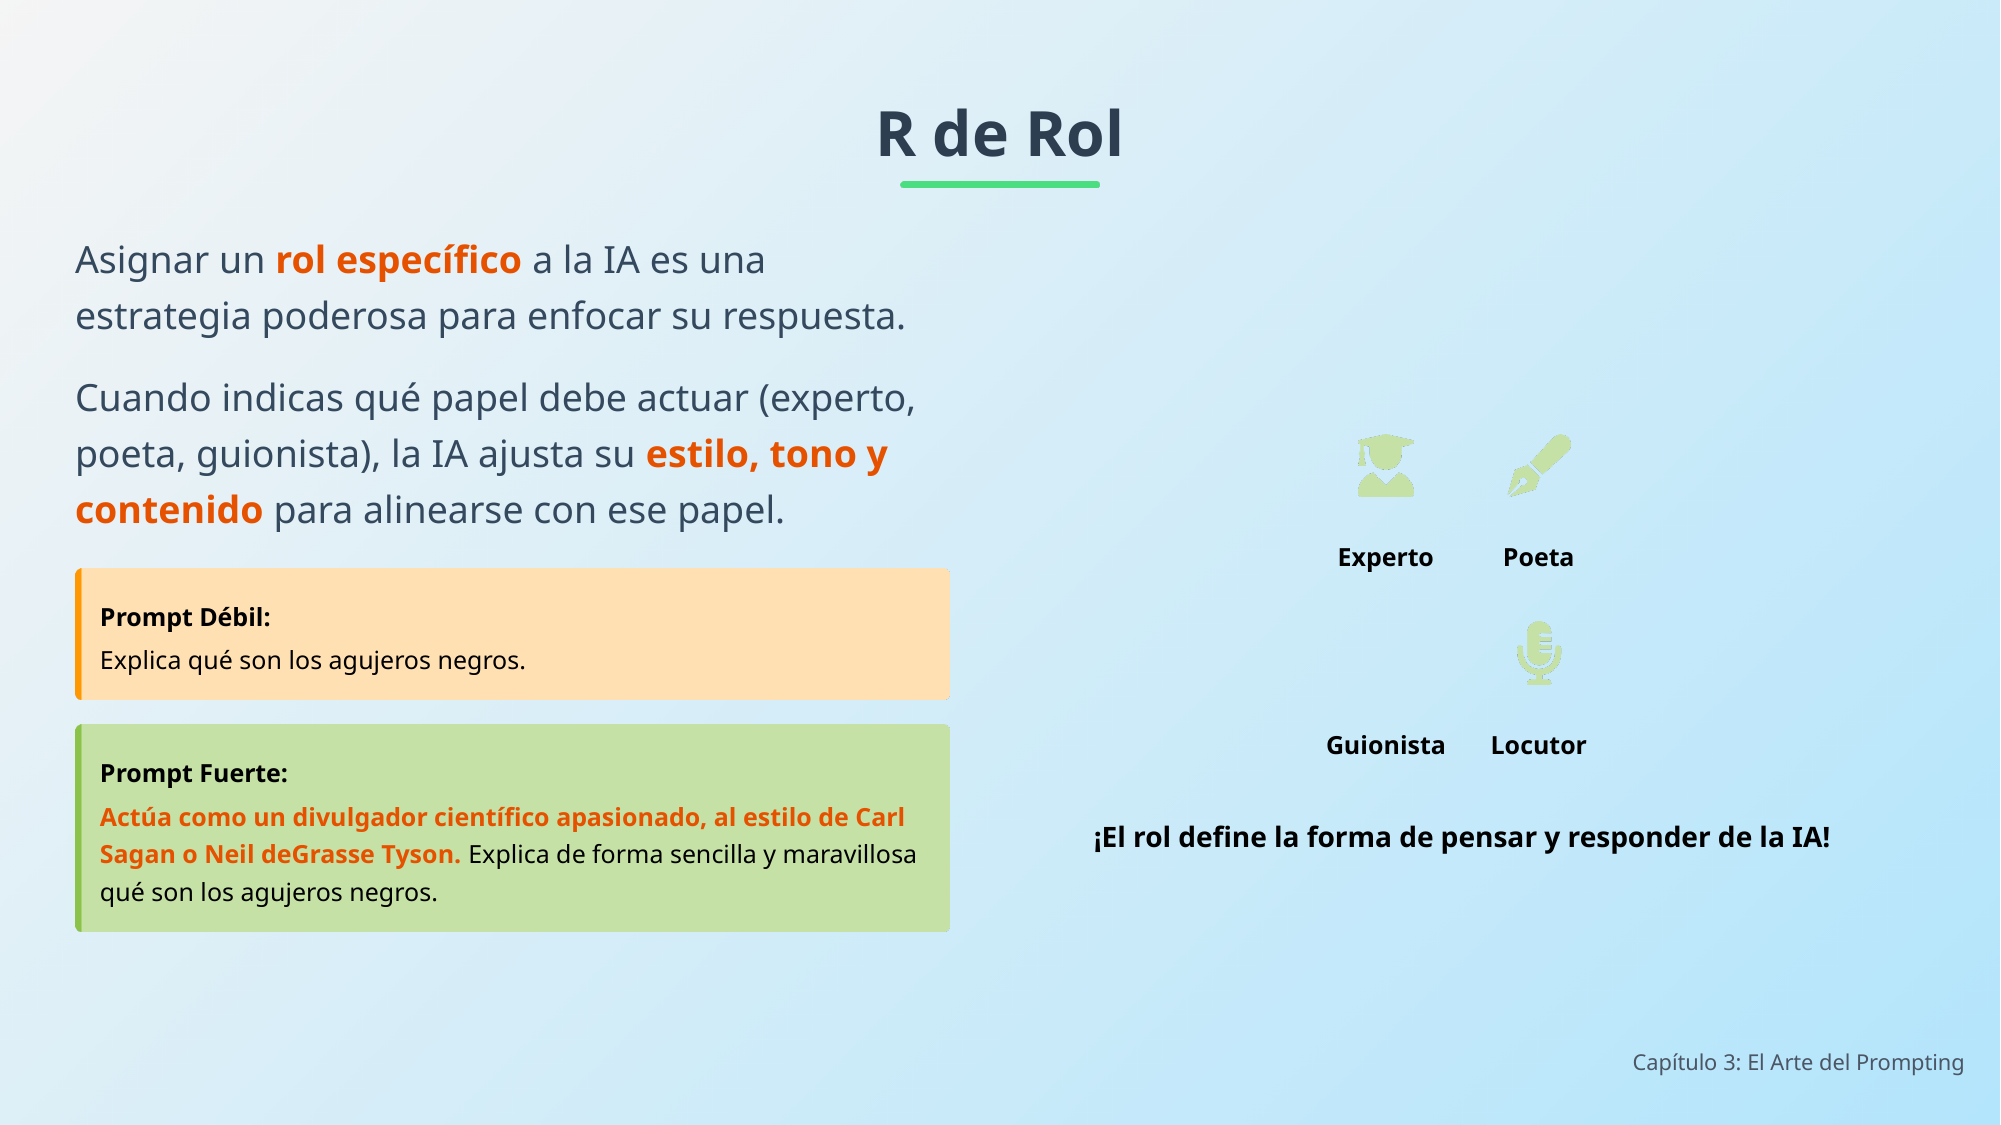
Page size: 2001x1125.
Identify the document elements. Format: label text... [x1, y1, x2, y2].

text_box Experto [1330, 534, 1442, 572]
text_box Capítulo 3: El Arte del Prompting [1632, 1043, 2000, 1075]
text_box Cuando indicas qué papel debe actuar (experto, poeta, guionista), la IA ajusta su estilo, tono y contenido para alinearse con ese papel. [75, 362, 950, 532]
text_box Actúa como un divulgador científico apasionado, al estilo de Carl Sagan o Neil deGrasse Tyson. Explica de forma sencilla y maravillosa qué son los agujeros negros. [99, 793, 925, 907]
text_box Guionista [1316, 721, 1456, 760]
text_box Locutor [1483, 721, 1595, 760]
text_box R de Rol [75, 74, 1925, 169]
text_box Prompt Débil: [99, 593, 925, 632]
text_box Prompt Fuerte: [99, 750, 925, 788]
text_box Explica qué son los agujeros negros. [99, 637, 1090, 675]
picture [0, 0, 2000, 1125]
text_box Poeta [1497, 534, 1580, 572]
text_box Asignar un rol específico a la IA es una estrategia poderosa para enfocar su respuesta. [75, 224, 950, 338]
text_box ¡El rol define la forma de pensar y responder de la IA! [1033, 809, 1891, 854]
